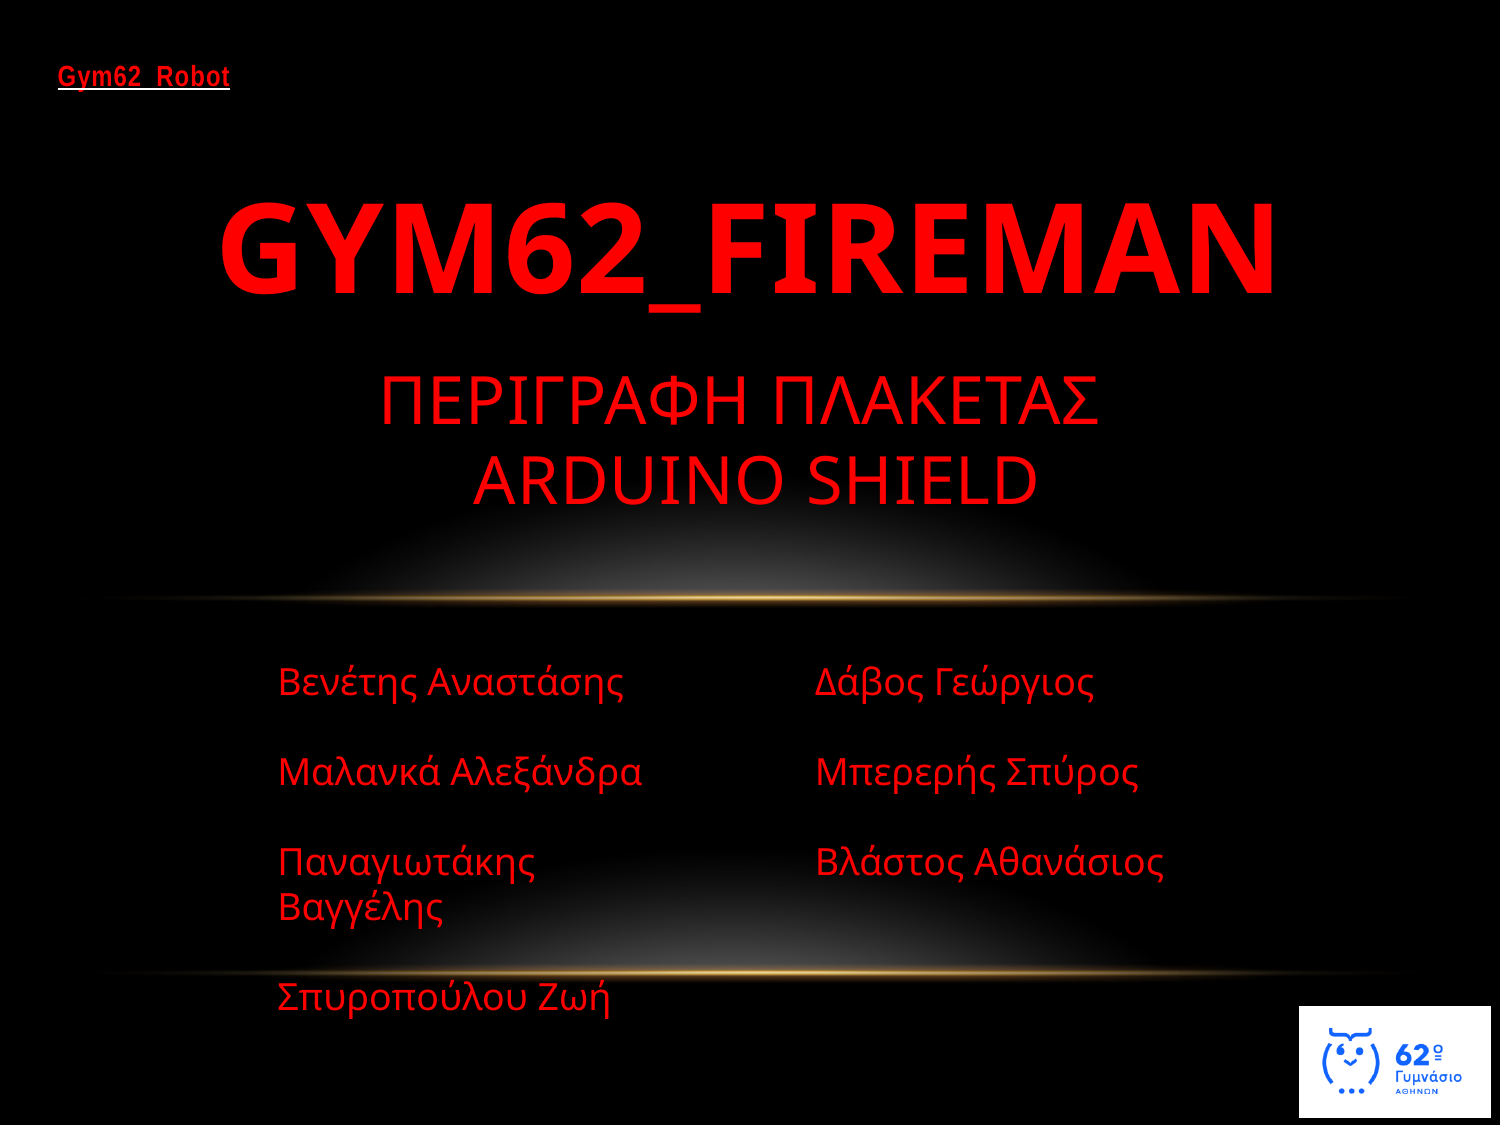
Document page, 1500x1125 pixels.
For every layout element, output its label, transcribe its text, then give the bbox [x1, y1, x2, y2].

text_box Gym62_Robot [37, 37, 250, 100]
picture [0, 0, 1500, 1125]
text_box Δάβος Γεώργιος Μπερερής Σπύρος Βλάστος Αθανάσιος [799, 650, 1300, 890]
text_box Gym62_FireMan [99, 138, 1400, 327]
text_box ΠΕΡΙΓΡΑΦΗ ΠΛΑΚΕΤΑΣ aRDUINO SHIELD [120, 329, 1396, 526]
text_box Βενέτης Αναστάσης Μαλανκά Αλεξάνδρα Παναγιωτάκης Βαγγέλης Σπυροπούλου Ζωή [262, 650, 725, 980]
